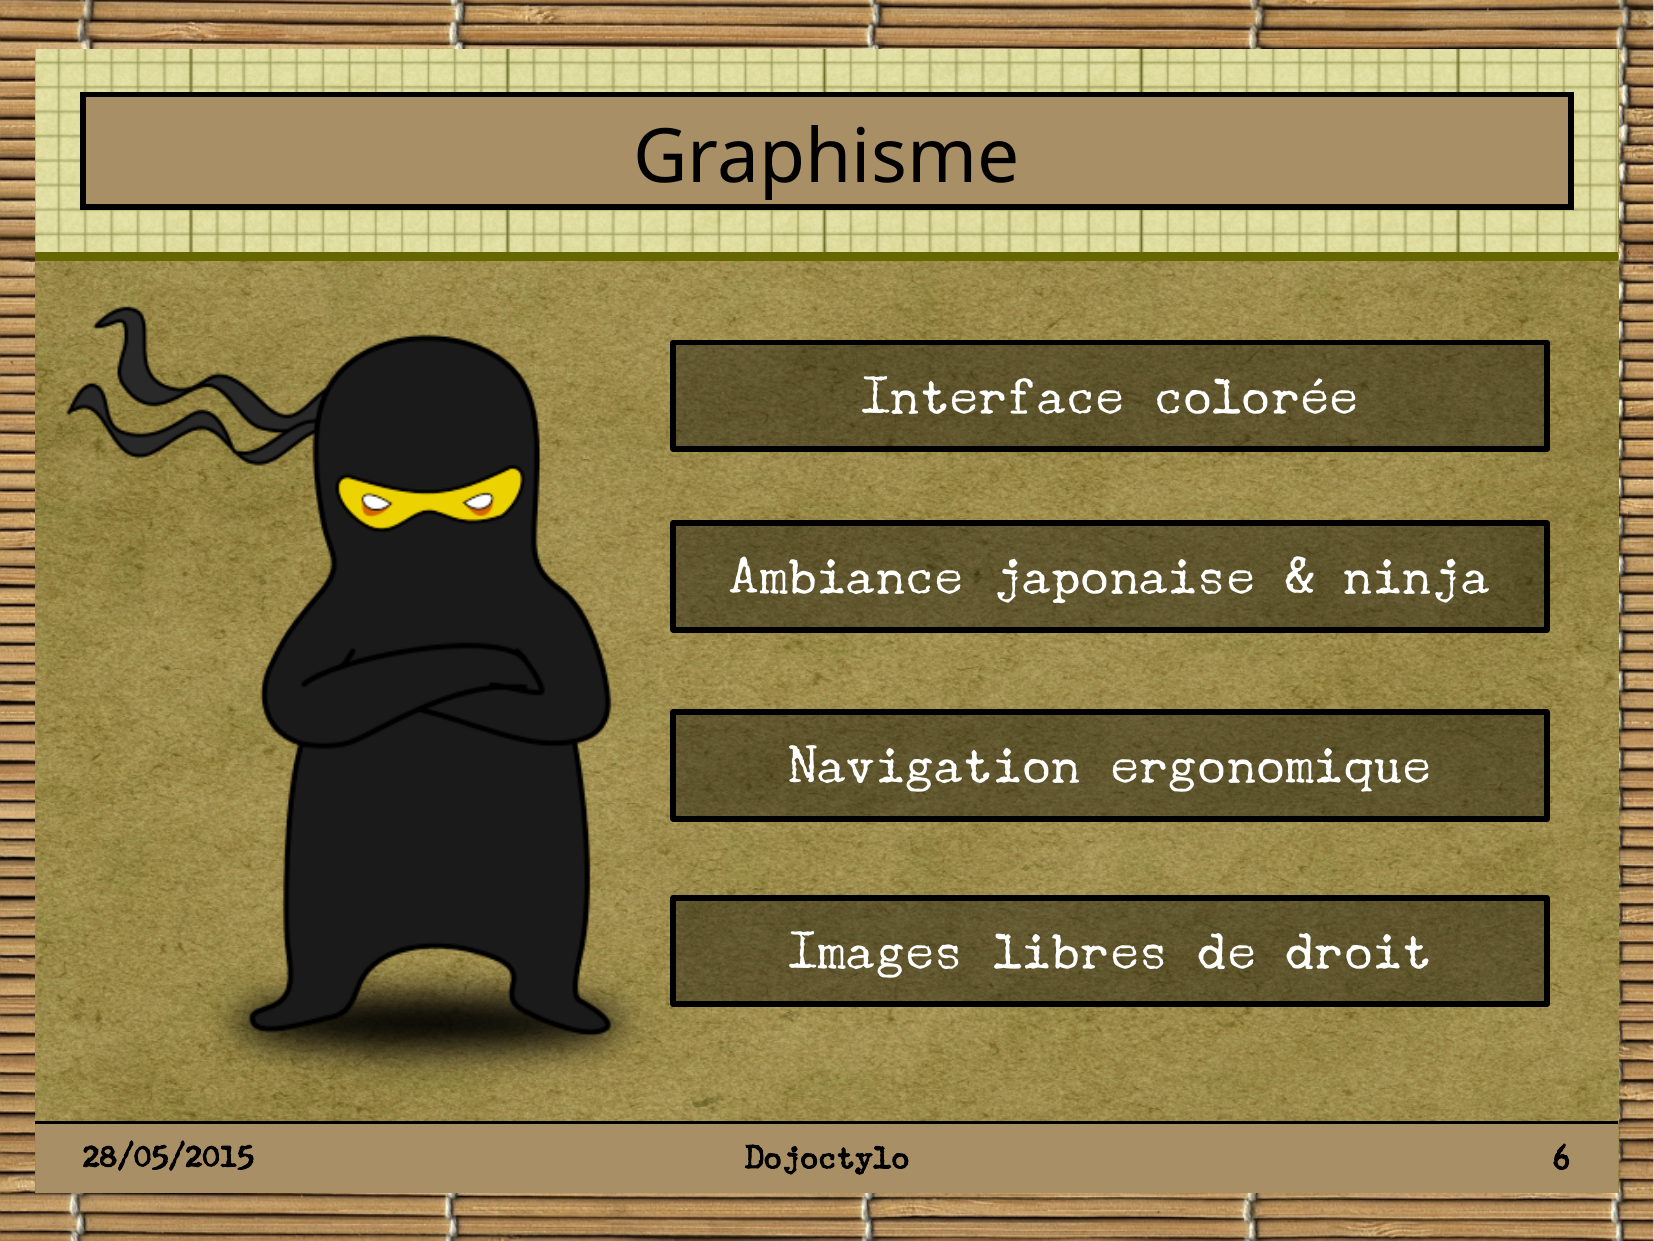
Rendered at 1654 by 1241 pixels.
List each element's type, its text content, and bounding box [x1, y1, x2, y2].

text_box Ambiance japonaise & ninja [673, 523, 1548, 630]
title Graphisme [82, 49, 1571, 257]
text_box Interface colorée [673, 342, 1548, 449]
text_box Images libres de droit [673, 897, 1548, 1004]
picture [0, 0, 1654, 1241]
text_box Navigation ergonomique [673, 712, 1548, 819]
